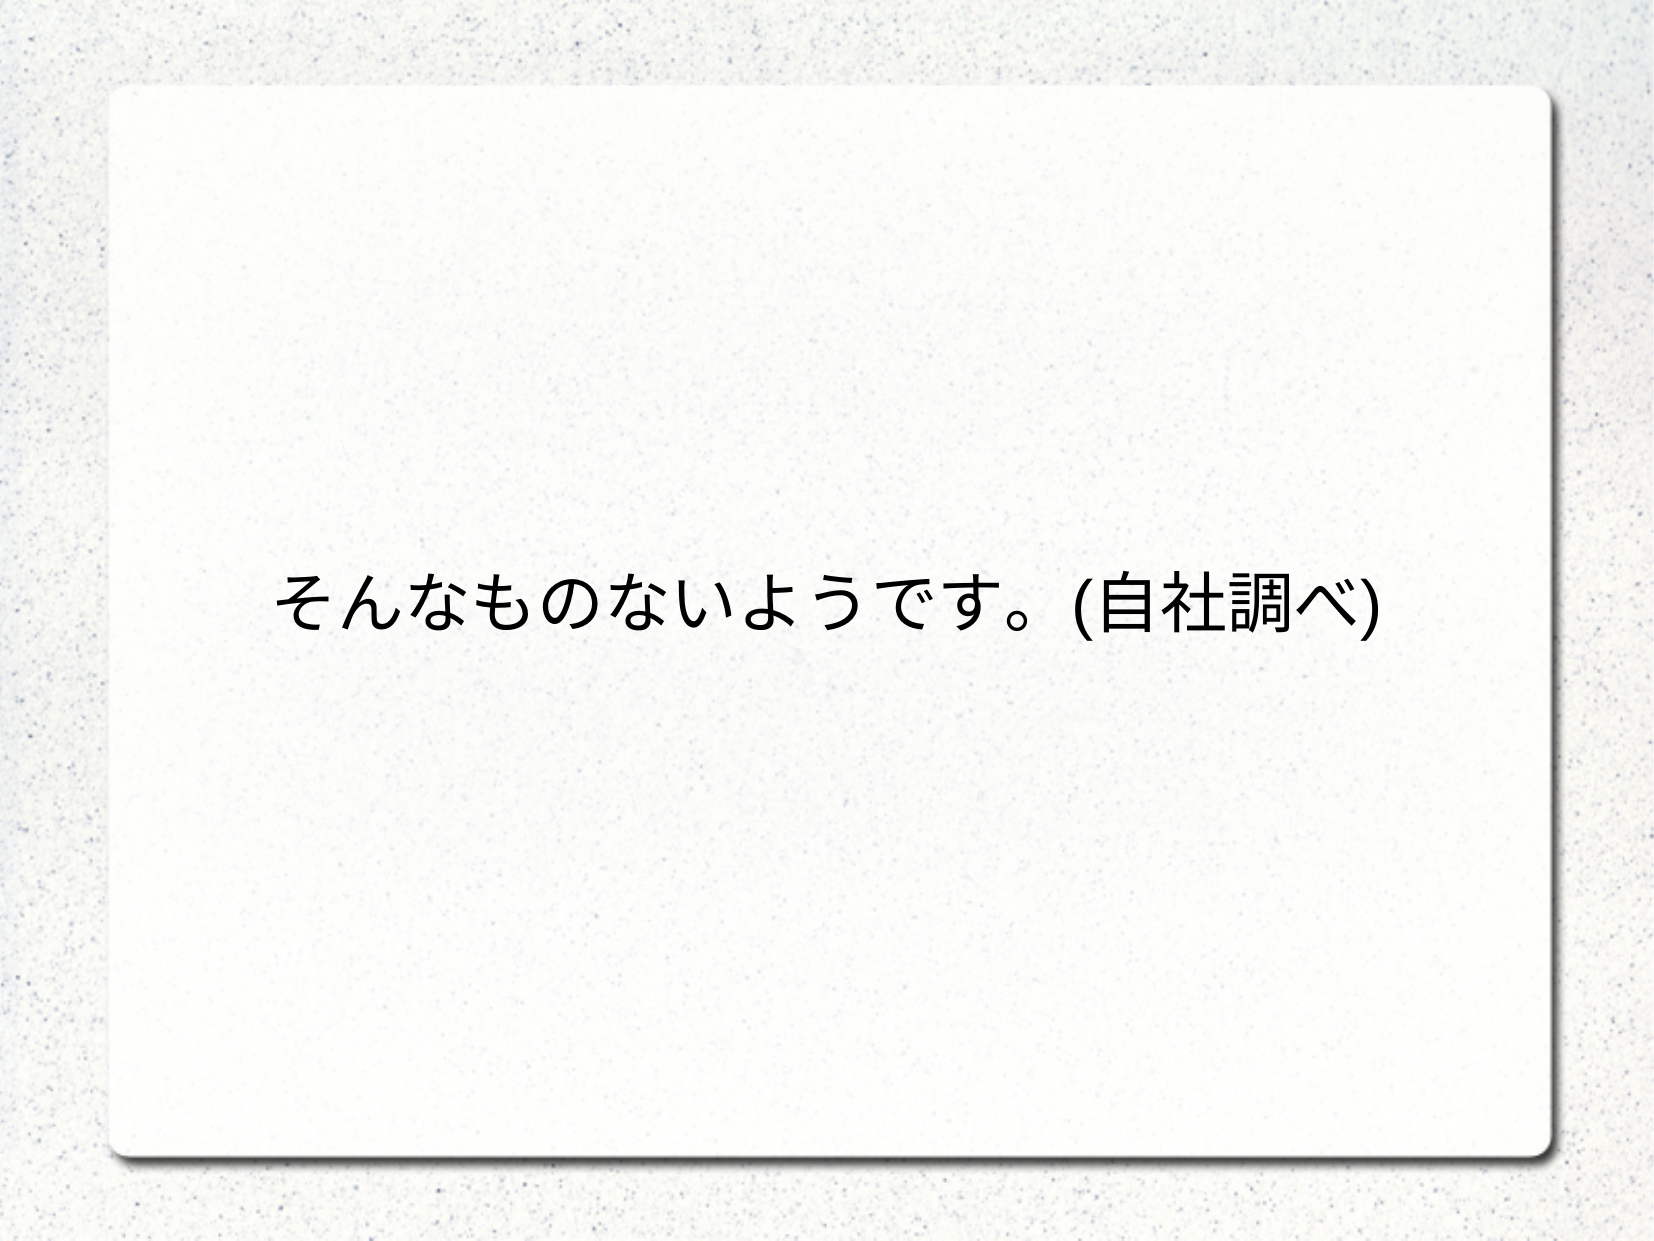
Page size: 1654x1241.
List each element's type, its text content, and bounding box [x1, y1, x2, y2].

picture [0, 0, 1654, 1241]
subtitle そんなものないようです。(自社調べ) [118, 104, 1536, 1093]
